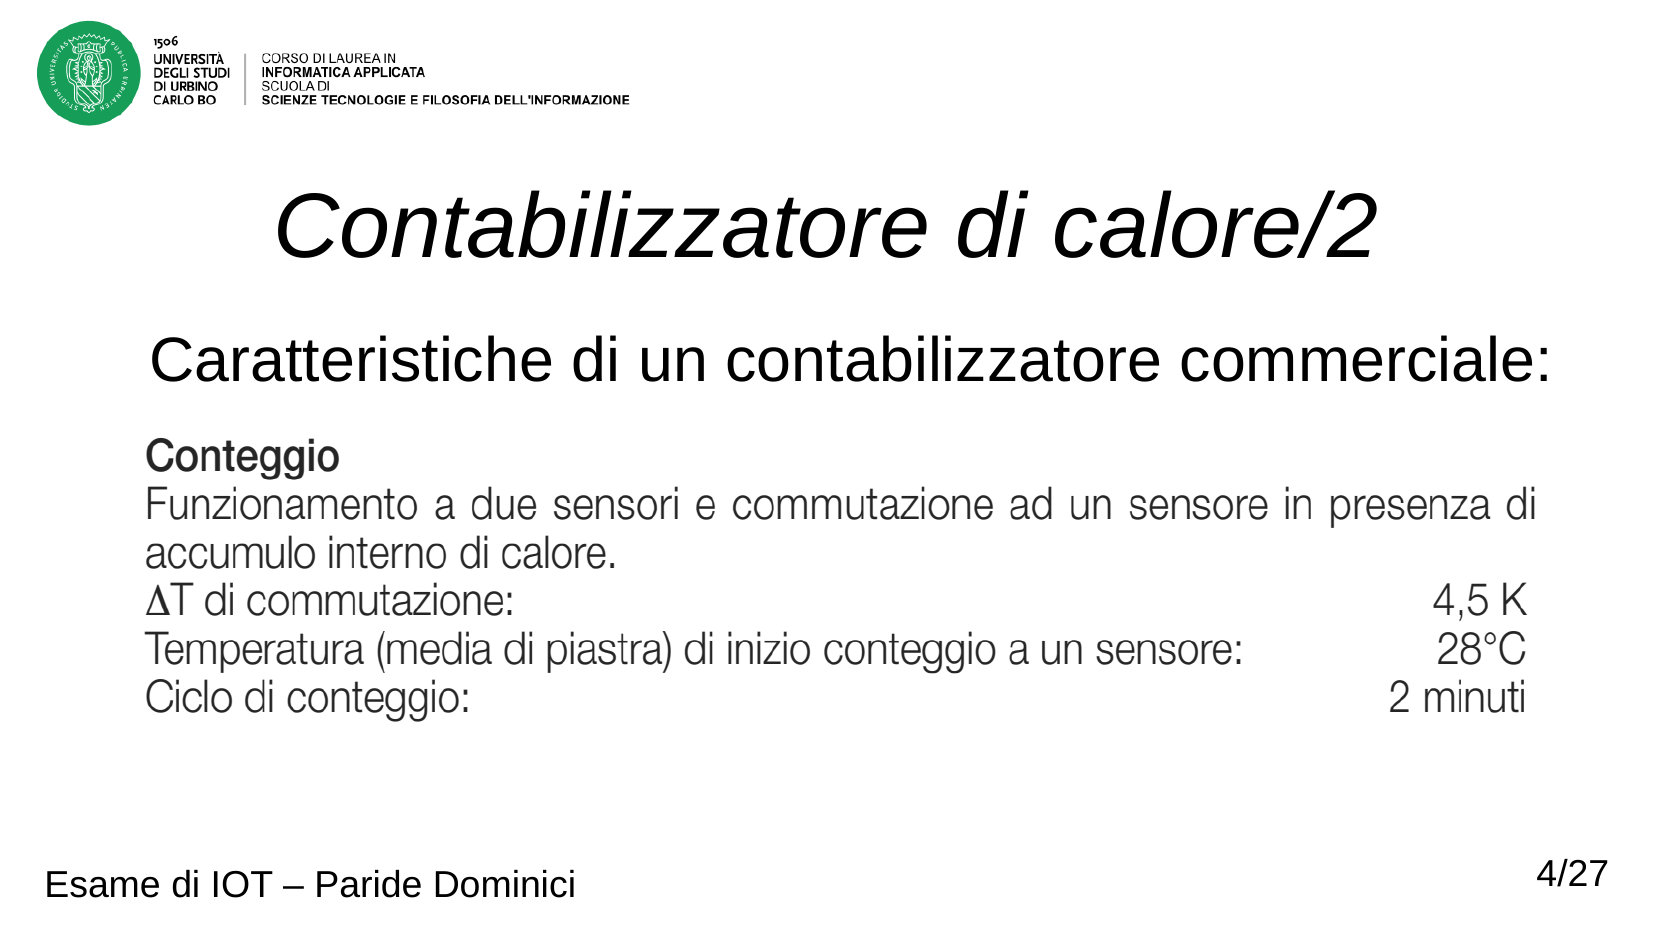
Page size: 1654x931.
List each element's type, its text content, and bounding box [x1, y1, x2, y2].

text_box <numero>/27 [1240, 845, 1625, 916]
text_box Esame di IOT – Paride Dominici [29, 856, 680, 914]
picture [114, 413, 1550, 739]
title Contabilizzatore di calore/2 [82, 147, 1571, 303]
list Caratteristiche di un contabilizzatore commerciale: [82, 324, 1571, 414]
picture [25, 17, 650, 128]
